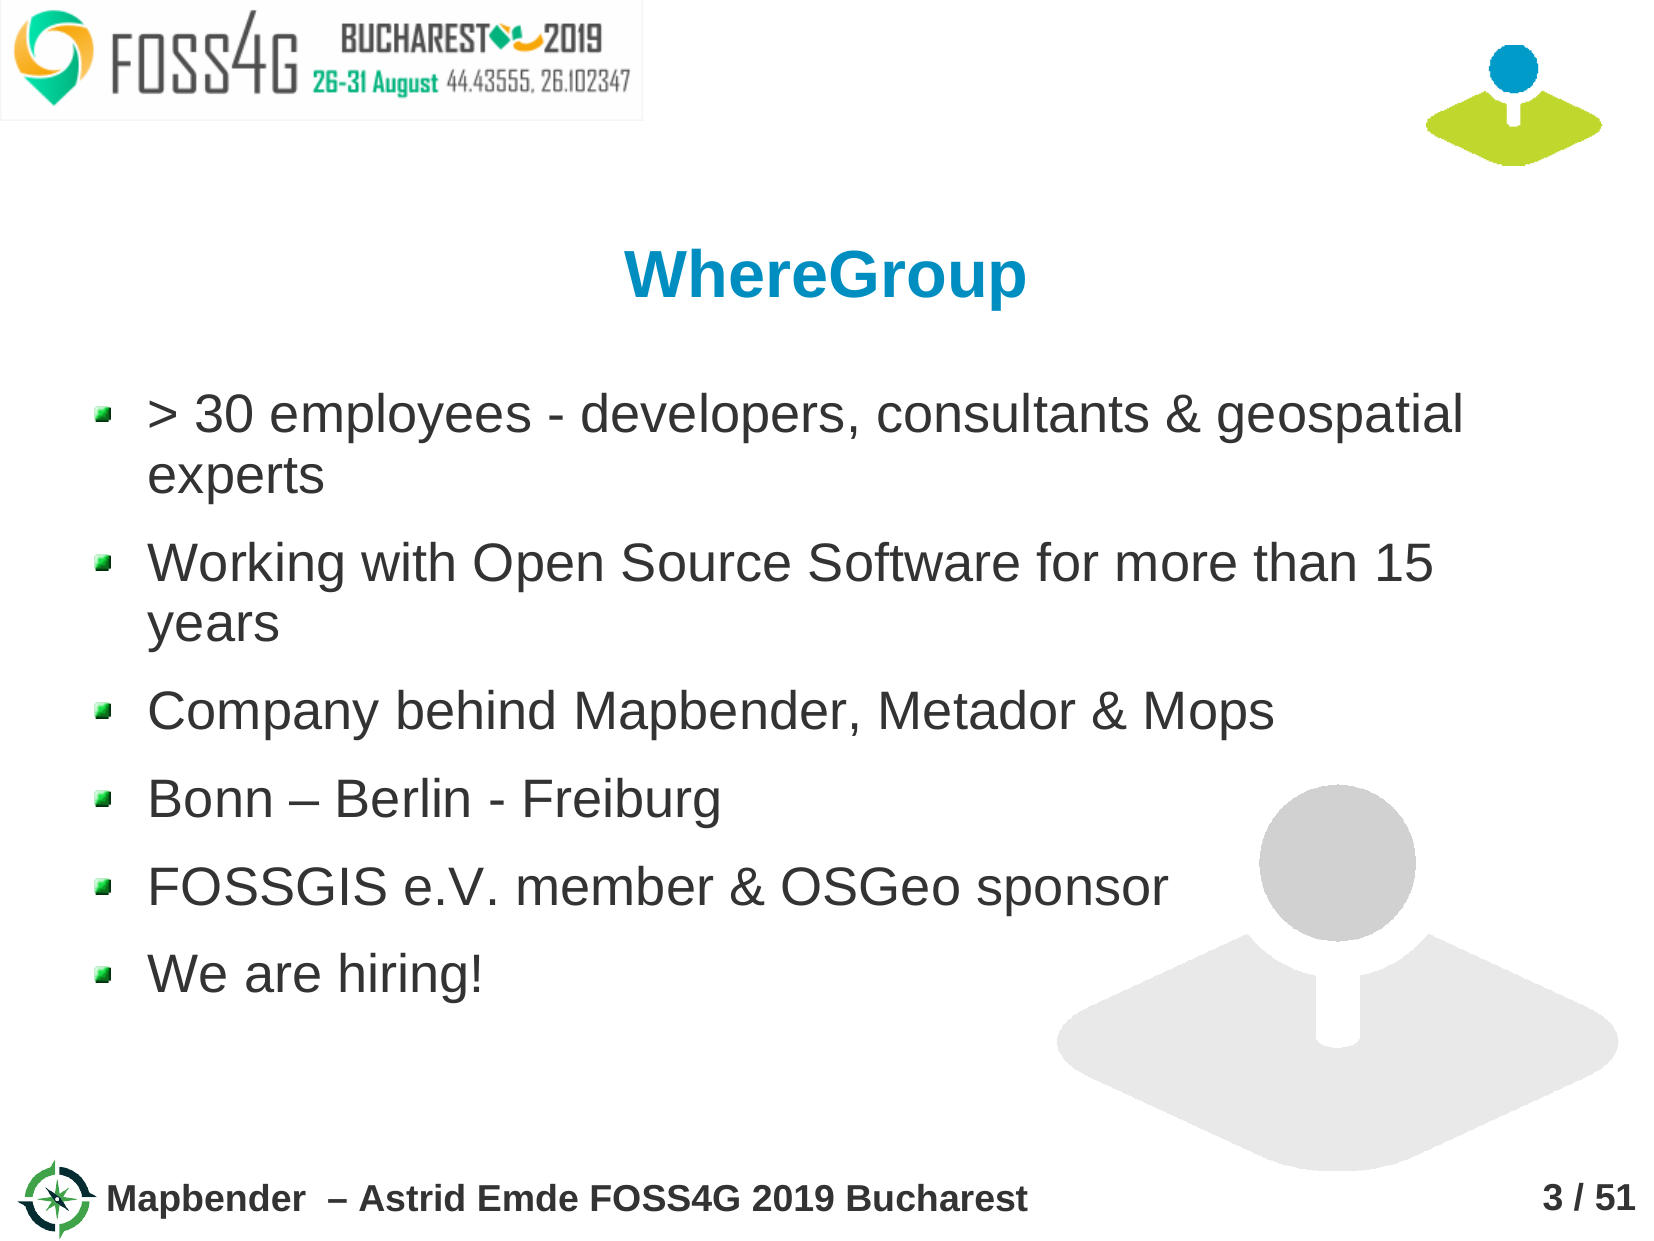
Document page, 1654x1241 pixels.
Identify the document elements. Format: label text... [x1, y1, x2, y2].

list > 30 employees - developers, consultants & geospatial experts Working with Open Source Software for more than 15 years Company behind Mapbender, Metador & Mops Bonn – Berlin - Freiburg FOSSGIS e.V. member & OSGeo sponsor We are hiring! [76, 383, 1565, 1241]
picture [1426, 45, 1604, 166]
title WhereGroup [82, 200, 1571, 349]
picture [16, 1158, 76, 1240]
picture [0, 0, 643, 121]
